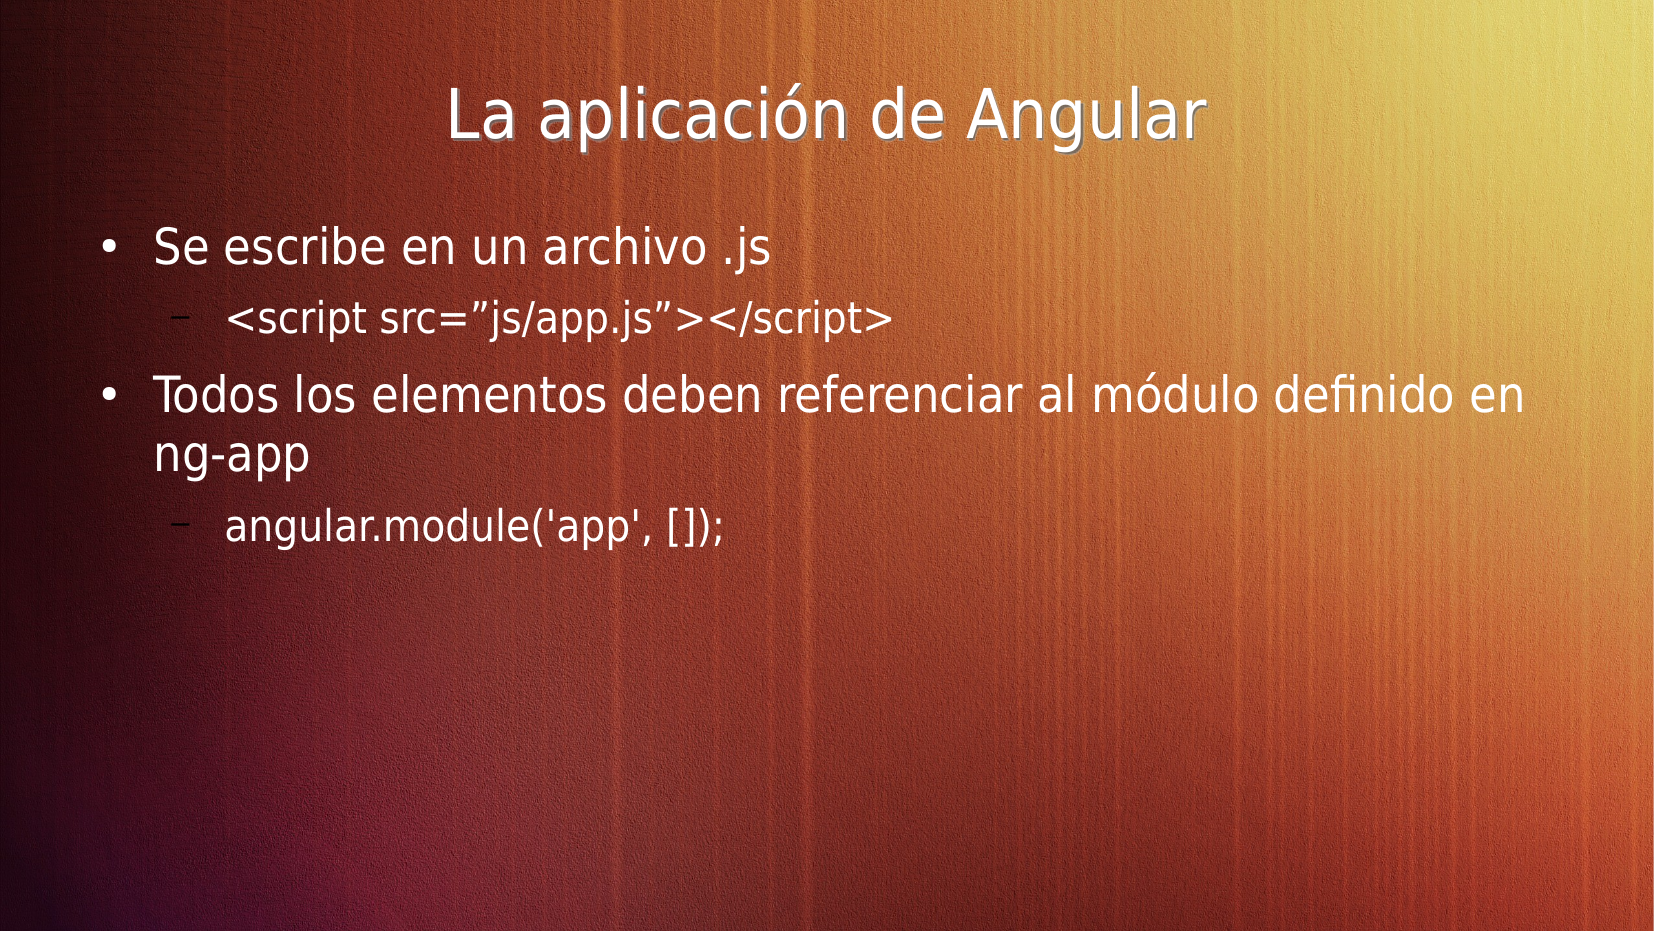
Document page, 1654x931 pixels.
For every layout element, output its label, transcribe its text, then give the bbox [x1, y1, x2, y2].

list Se escribe en un archivo .js <script src=”js/app.js”></script> Todos los elementos deben referenciar al módulo definido en ng-app angular.module('app', []); [82, 217, 1571, 856]
picture [0, 0, 1654, 931]
title La aplicación de Angular [82, 37, 1571, 193]
